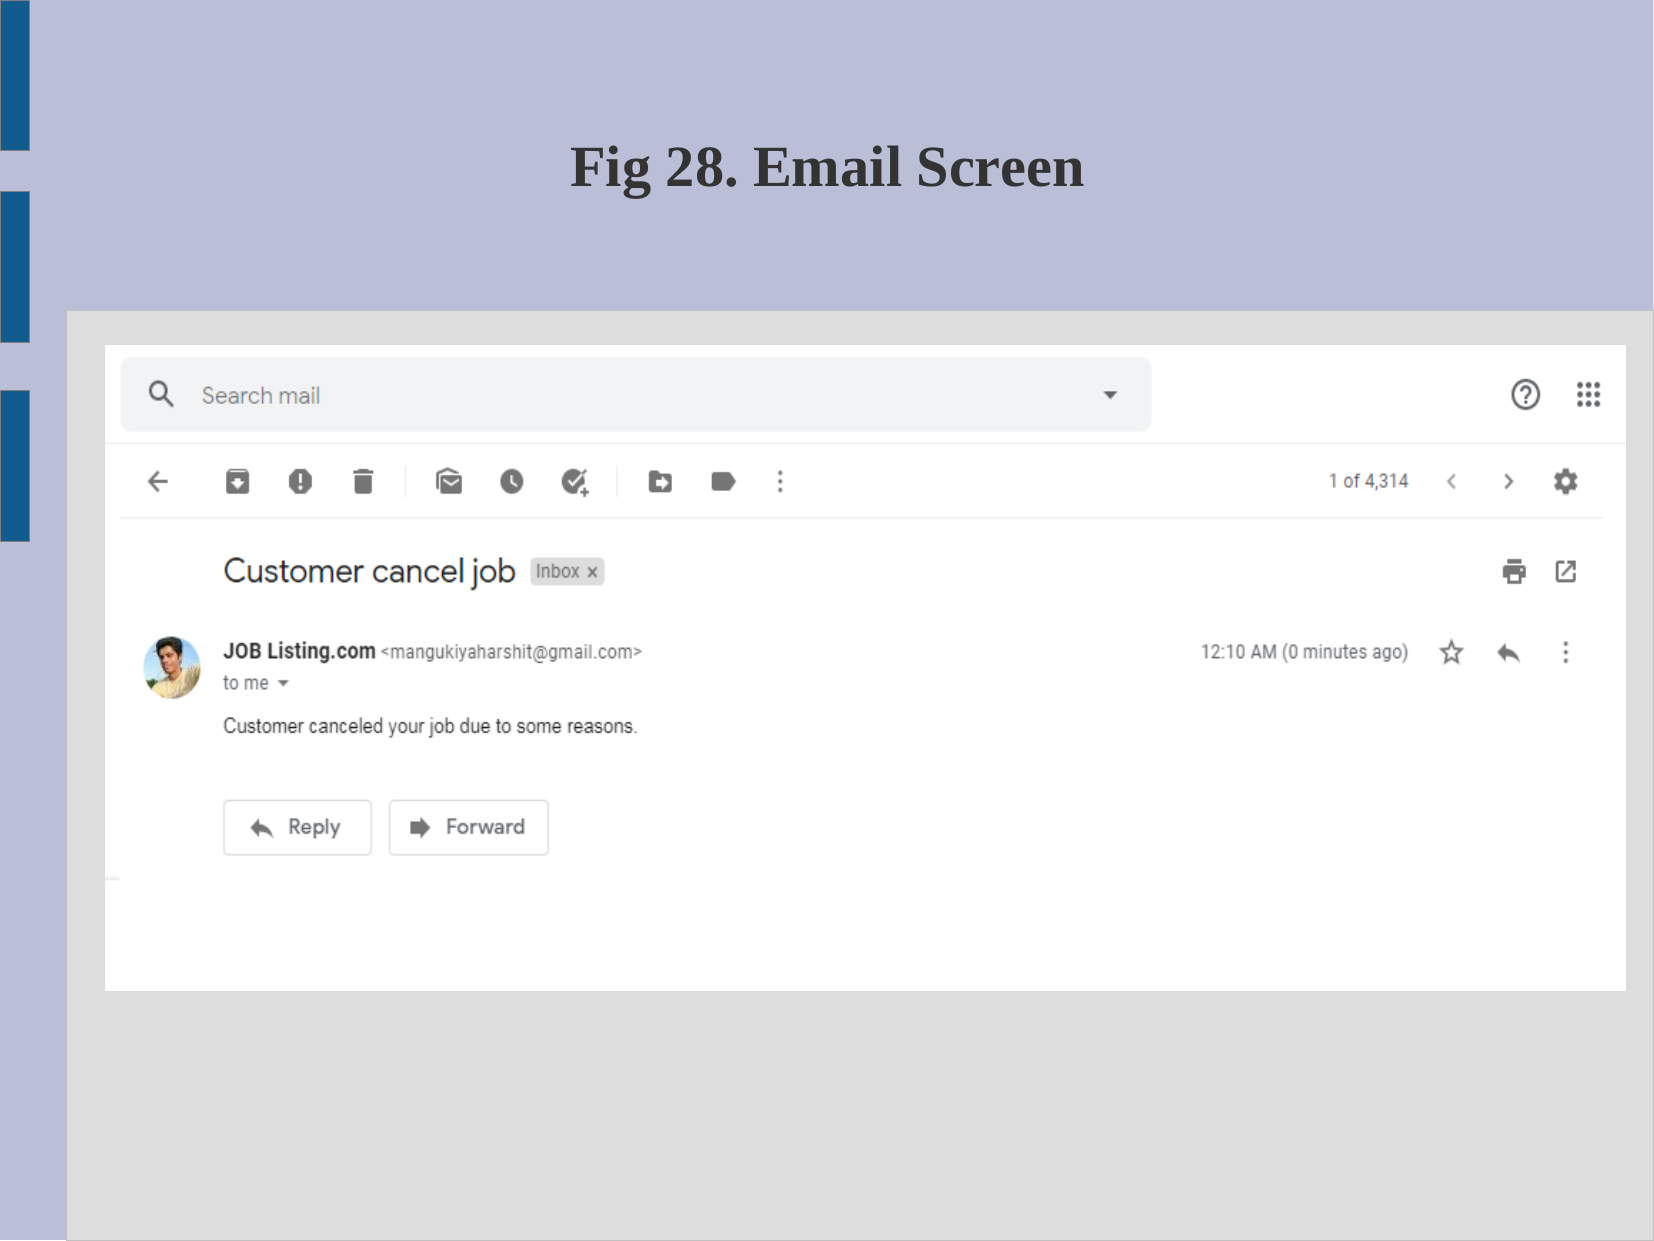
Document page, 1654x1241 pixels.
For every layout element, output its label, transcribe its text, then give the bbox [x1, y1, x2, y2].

title Fig 28. Email Screen [121, 62, 1534, 271]
picture [105, 345, 1626, 992]
